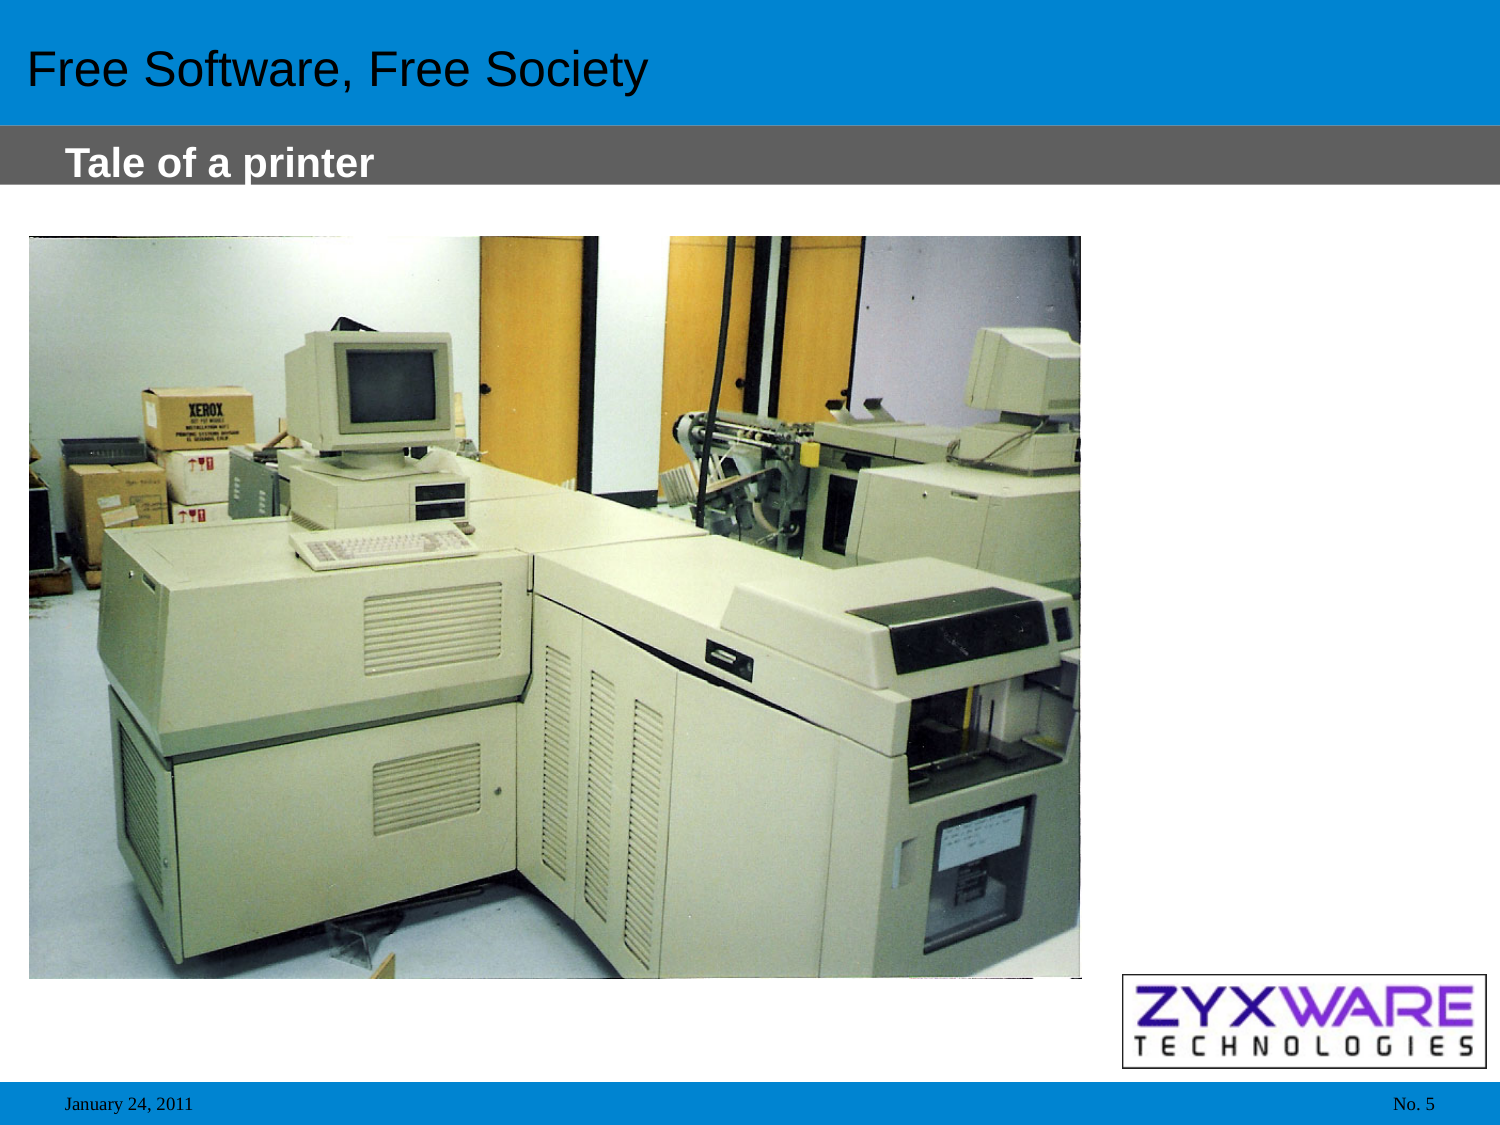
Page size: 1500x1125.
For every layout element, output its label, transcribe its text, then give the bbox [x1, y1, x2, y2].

picture [29, 236, 1082, 979]
picture [1122, 974, 1487, 1069]
title Tale of a printer [64, 139, 1436, 187]
